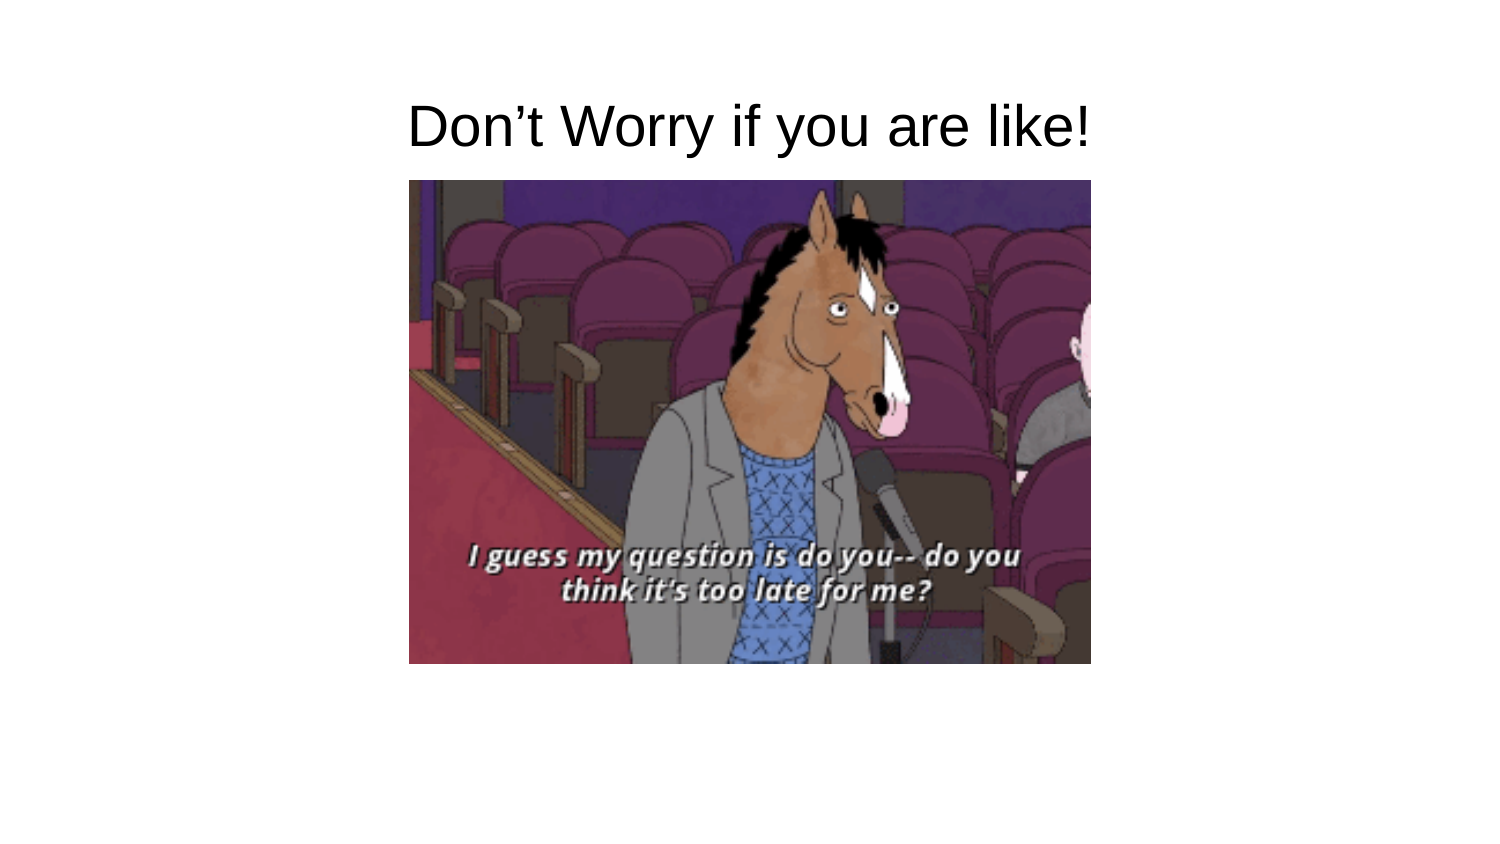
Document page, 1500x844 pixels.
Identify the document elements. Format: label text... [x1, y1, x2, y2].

title Don’t Worry if you are like! [51, 72, 1449, 167]
picture [409, 180, 1091, 664]
